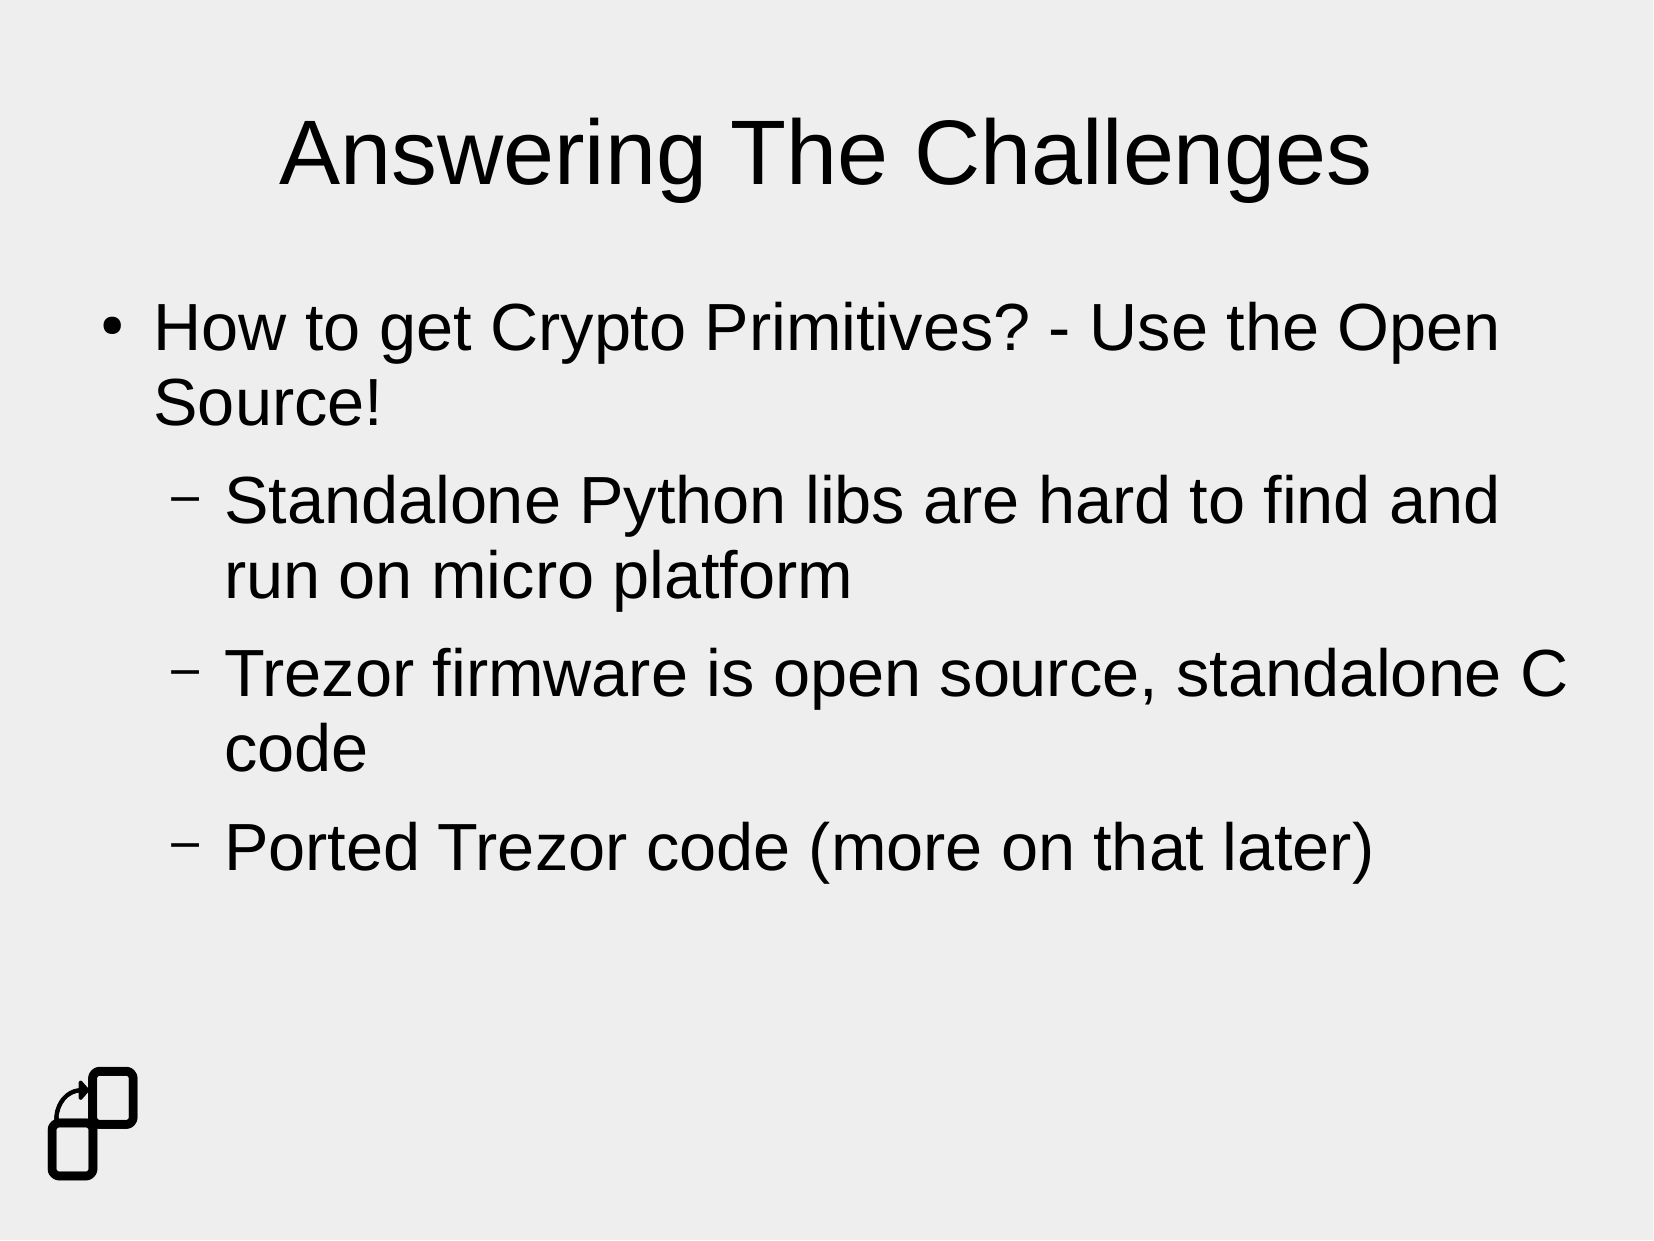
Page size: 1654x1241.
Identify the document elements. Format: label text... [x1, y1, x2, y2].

title Answering The Challenges [82, 49, 1571, 257]
picture [30, 1062, 153, 1186]
list How to get Crypto Primitives? - Use the Open Source! Standalone Python libs are hard to find and run on micro platform Trezor firmware is open source, standalone C code Ported Trezor code (more on that later) [82, 290, 1571, 1010]
